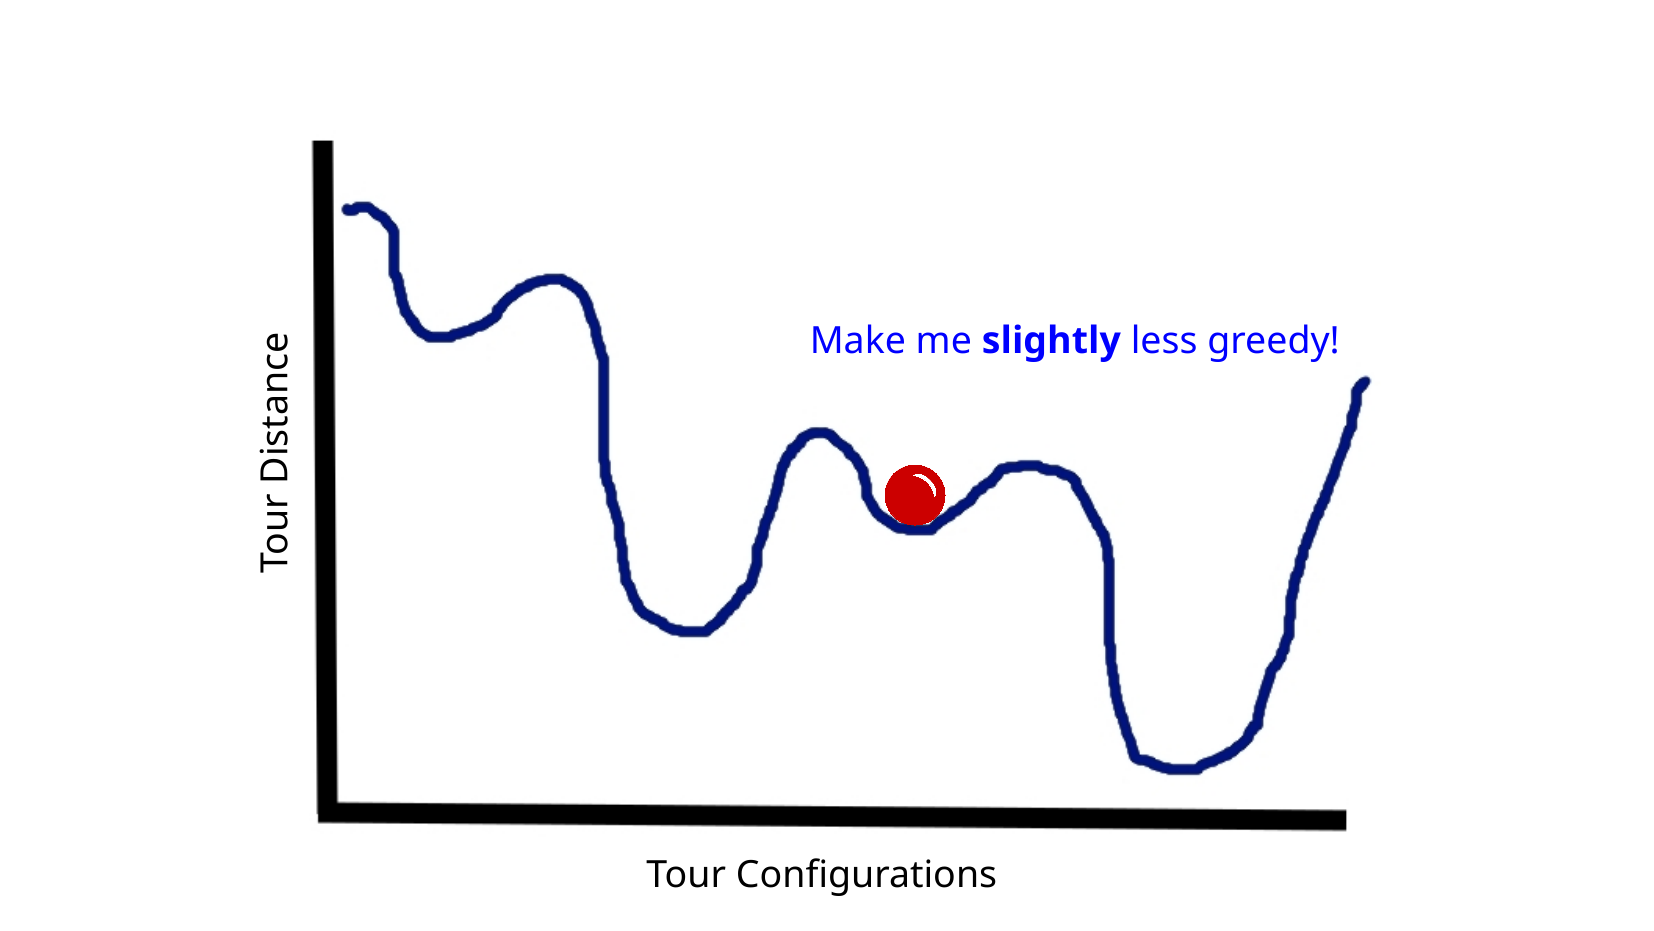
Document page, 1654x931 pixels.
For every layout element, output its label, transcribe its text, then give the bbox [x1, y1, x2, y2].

text_box Make me slightly less greedy! [795, 306, 1417, 416]
text_box Tour Distance [240, 304, 303, 589]
text_box [885, 465, 946, 526]
text_box Tour Configurations [631, 840, 1051, 903]
picture [298, 119, 1381, 841]
